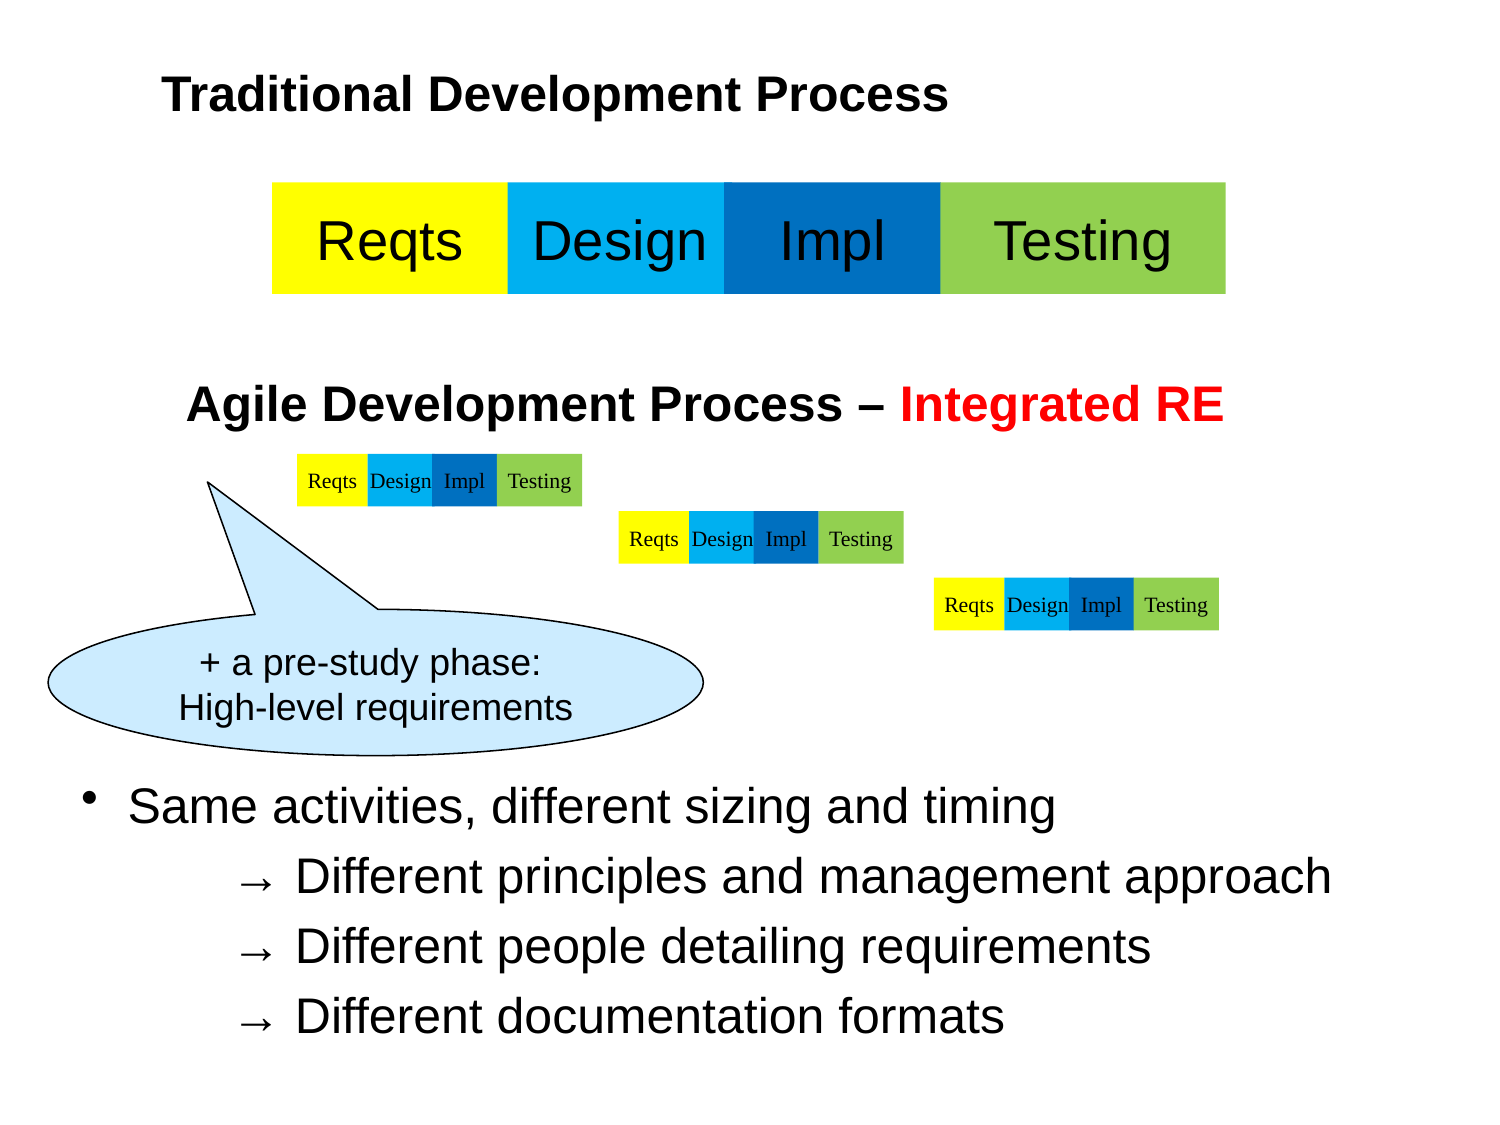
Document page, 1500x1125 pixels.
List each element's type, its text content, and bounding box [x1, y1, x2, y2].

text_box Testing [940, 182, 1226, 294]
text_box Testing [818, 511, 904, 564]
text_box Reqts [933, 577, 1004, 631]
text_box Testing [496, 453, 583, 507]
text_box Same activities, different sizing and timing → Different principles and management approach → Different people detailing requirements → Different documentation formats [66, 766, 1365, 924]
text_box Traditional Development Process [146, 54, 965, 130]
text_box Agile Development Process – Integrated RE [170, 363, 1240, 439]
text_box Design [1004, 577, 1069, 631]
text_box Reqts [272, 182, 507, 294]
text_box Impl [1069, 577, 1133, 631]
text_box + a pre-study phase: High-level requirements [48, 481, 704, 756]
text_box Design [507, 182, 724, 294]
text_box Impl [432, 453, 496, 507]
text_box Impl [724, 182, 940, 294]
text_box Impl [753, 511, 818, 564]
text_box Reqts [297, 453, 367, 507]
text_box Design [689, 511, 753, 564]
text_box Design [367, 453, 432, 507]
text_box Testing [1133, 577, 1219, 631]
text_box Reqts [618, 511, 689, 564]
